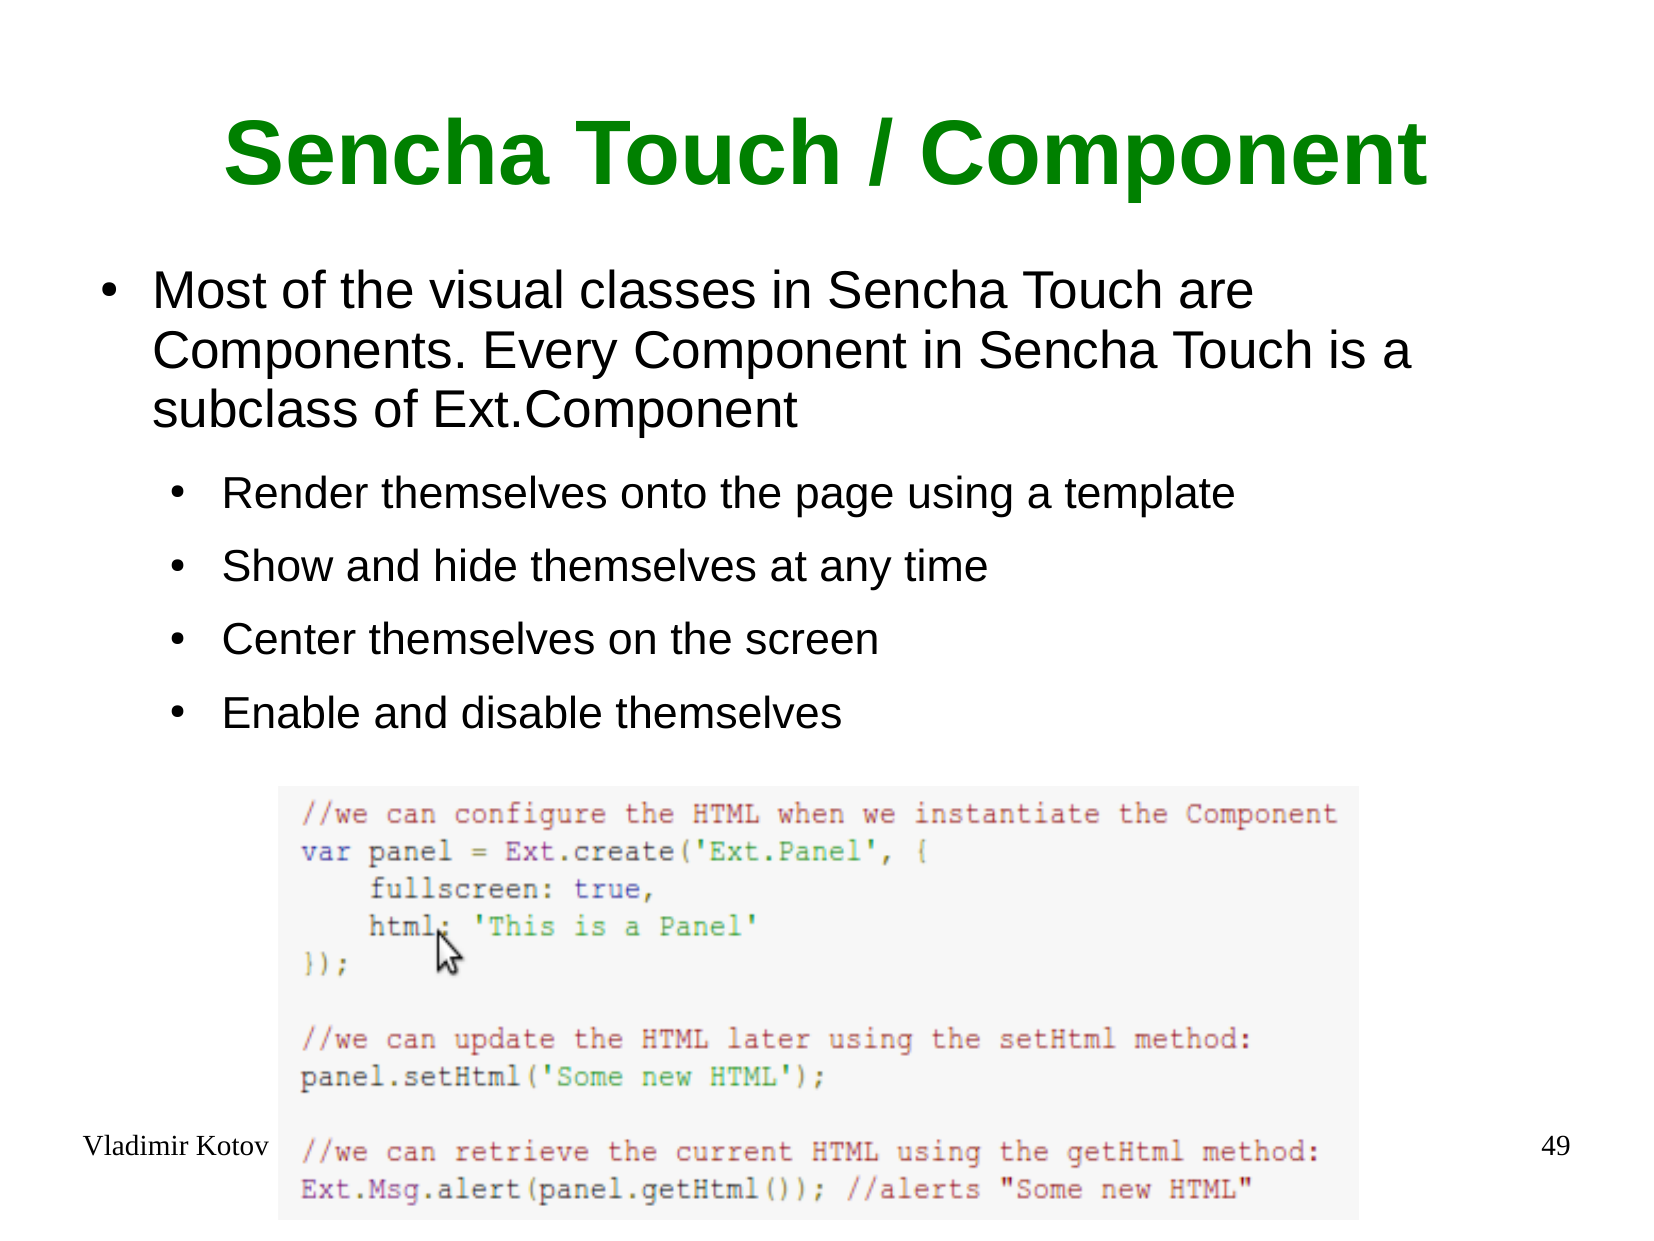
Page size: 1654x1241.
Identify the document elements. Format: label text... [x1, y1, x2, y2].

picture [278, 786, 1359, 1220]
title Sencha Touch / Component [82, 49, 1571, 257]
list Most of the visual classes in Sencha Touch are Components. Every Component in Sencha Touch is a subclass of Ext.Component Render themselves onto the page using a template Show and hide themselves at any time Center themselves on the screen Enable and disable themselves [82, 260, 1536, 739]
